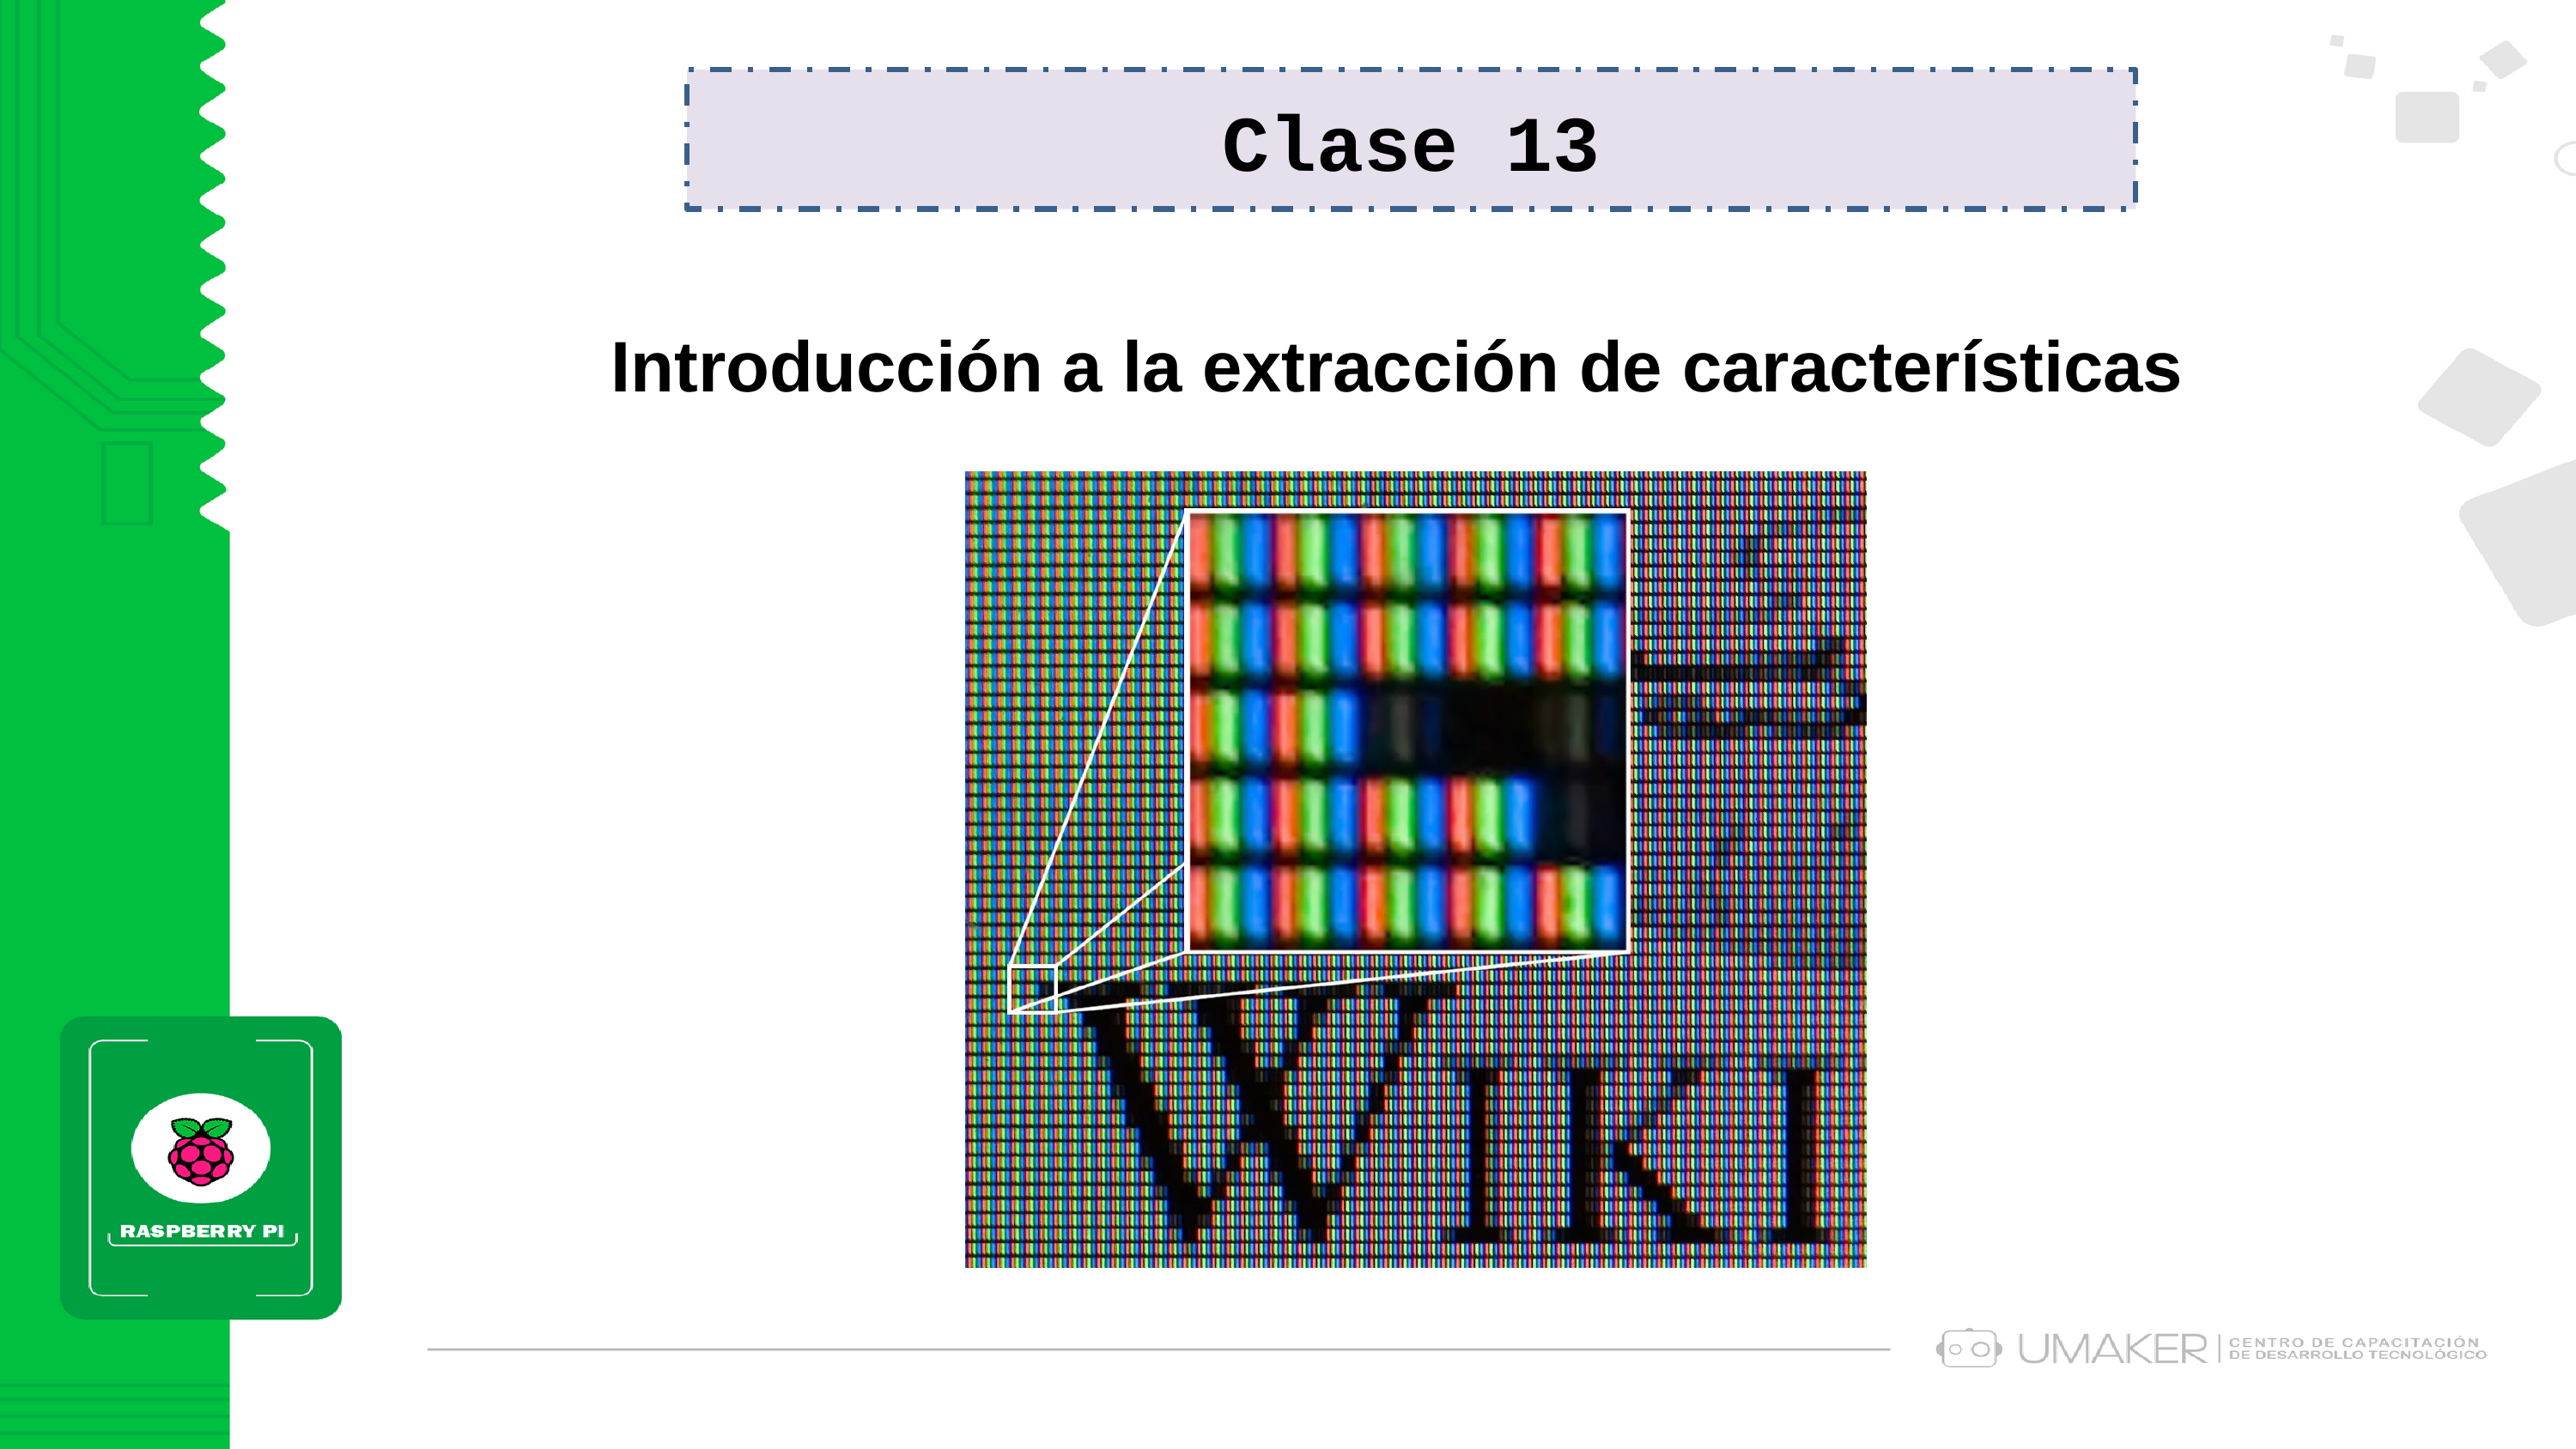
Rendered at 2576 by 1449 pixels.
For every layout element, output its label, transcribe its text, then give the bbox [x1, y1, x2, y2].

text_box Introducción a la extracción de características [331, 314, 2465, 1207]
picture [0, 0, 2576, 1449]
text_box Clase 13 [687, 70, 2136, 209]
